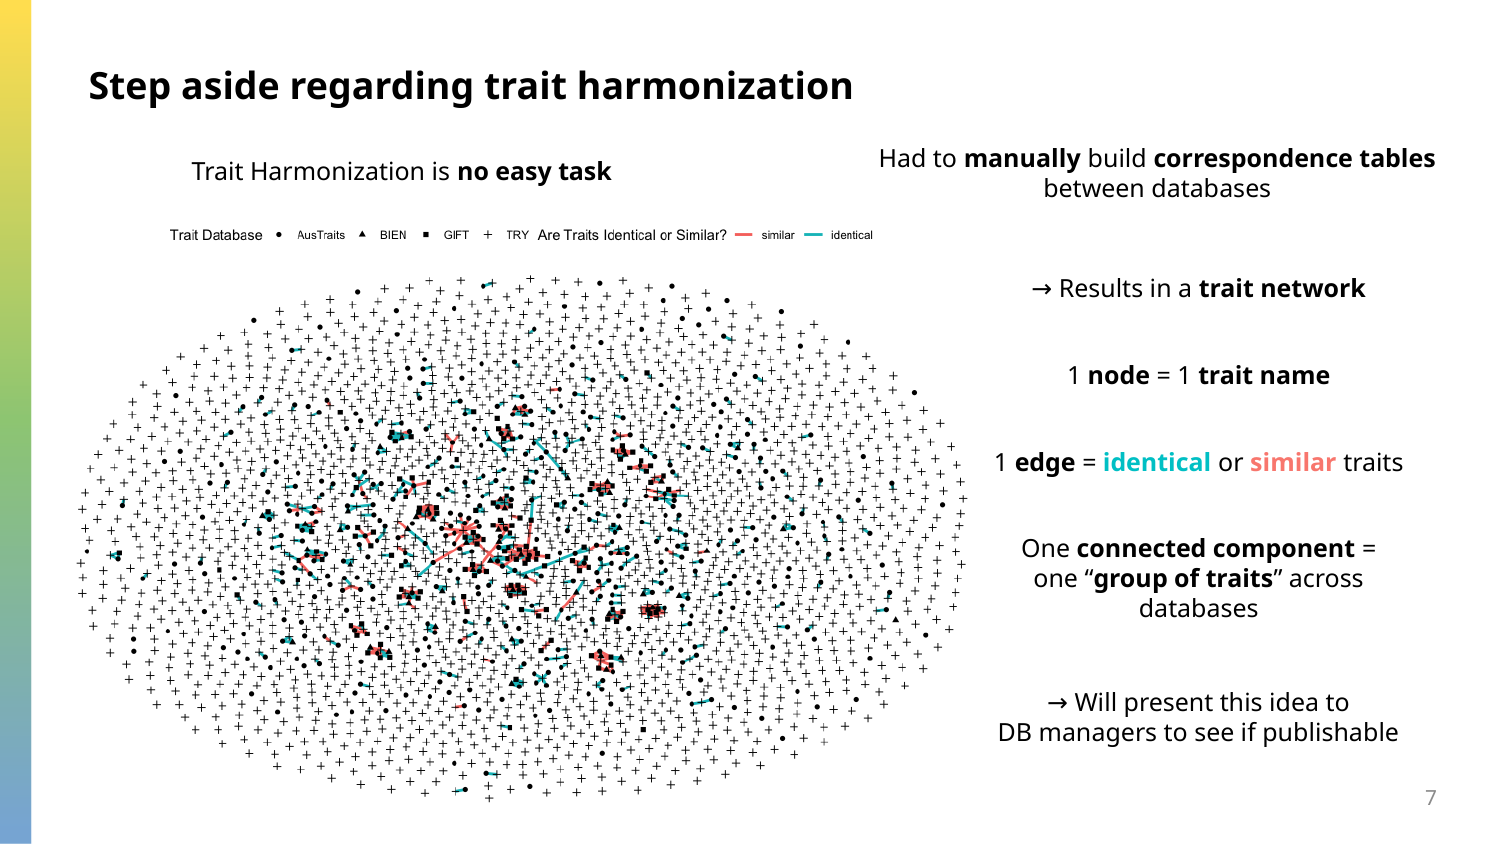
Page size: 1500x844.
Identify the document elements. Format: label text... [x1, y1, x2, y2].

text_box Had to manually build correspondence tables between databases [820, 135, 1494, 213]
text_box <numéro> [1240, 767, 1437, 813]
text_box One connected component = one “group of traits” across databases [992, 525, 1406, 632]
text_box 1 node = 1 trait name [992, 352, 1406, 398]
picture [0, 0, 1500, 844]
text_box Trait Harmonization is no easy task [154, 147, 650, 193]
text_box → Results in a trait network [995, 265, 1403, 311]
text_box → Will present this idea to DB managers to see if publishable [968, 679, 1430, 786]
text_box 1 edge = identical or similar traits [938, 438, 1459, 485]
text_box Step aside regarding trait harmonization [88, 61, 1442, 157]
